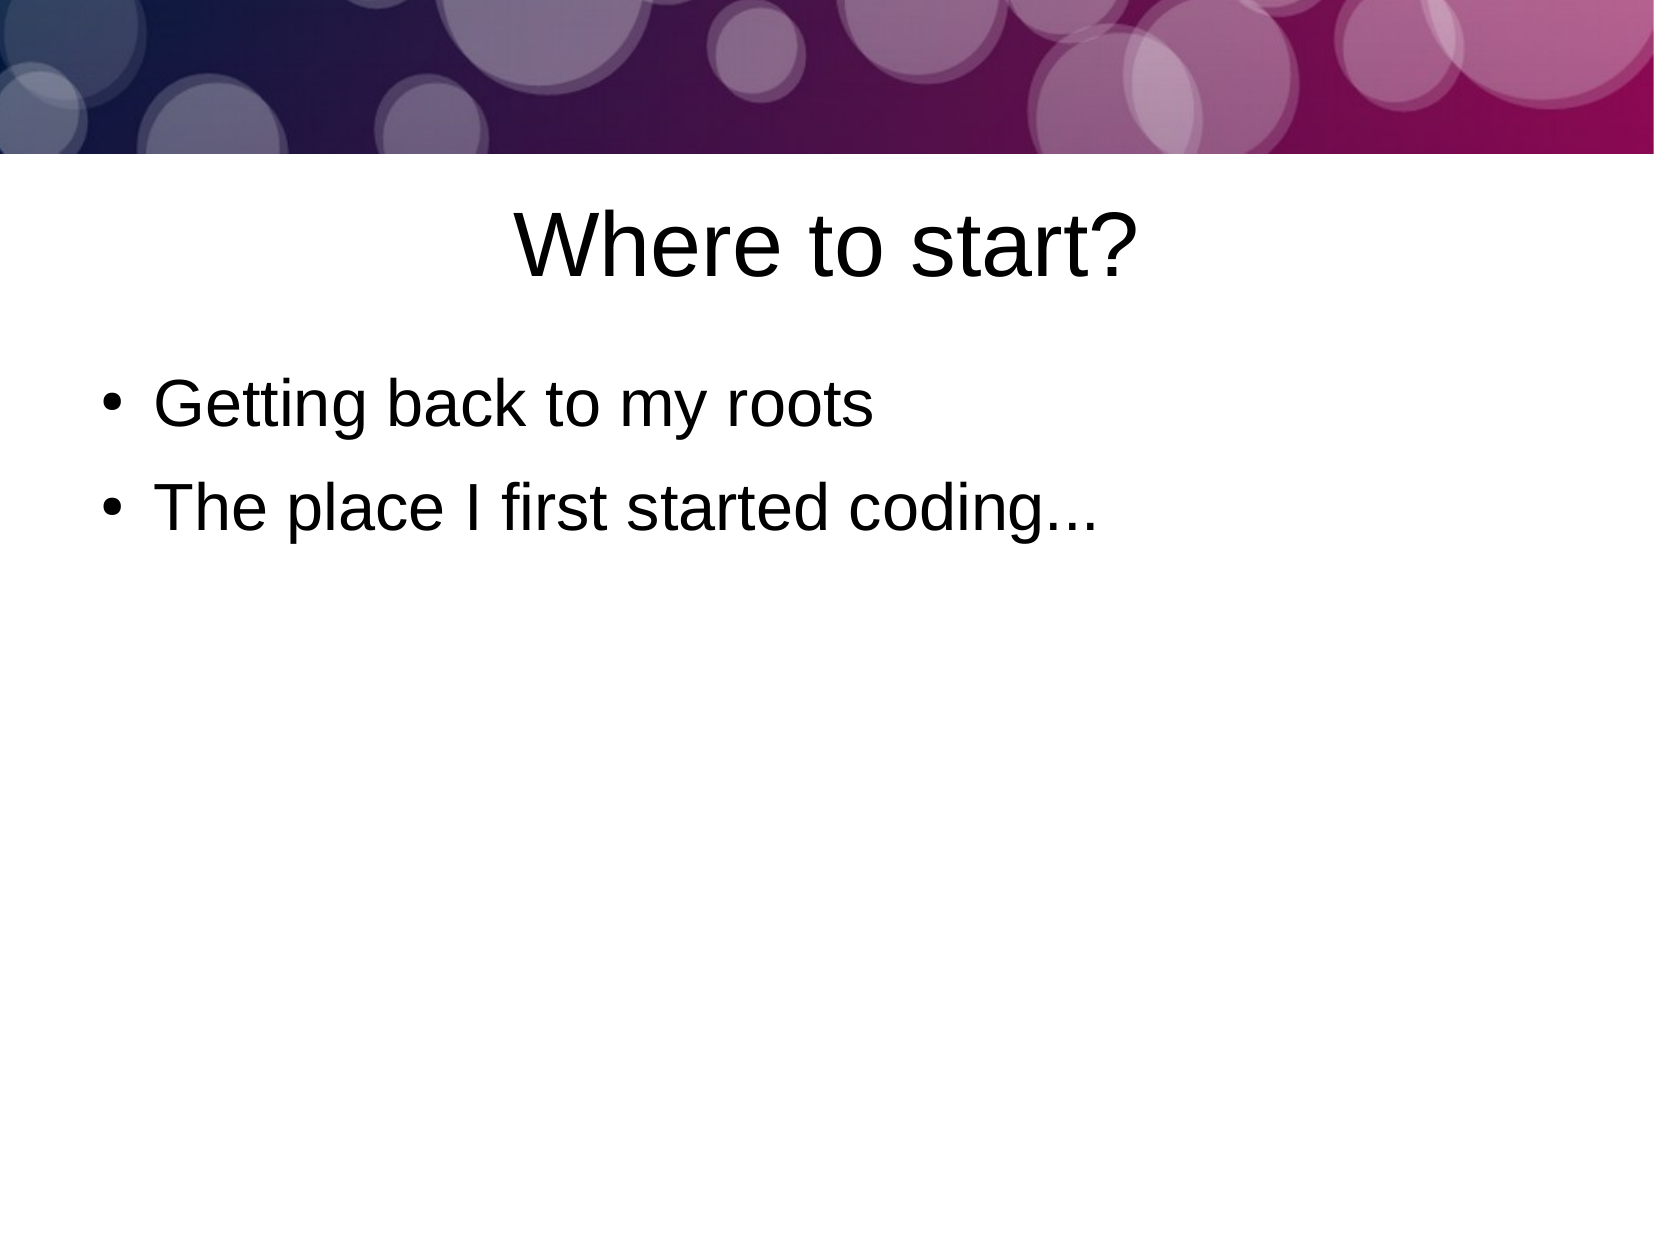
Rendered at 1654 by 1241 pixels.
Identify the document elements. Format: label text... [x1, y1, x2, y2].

list Getting back to my roots The place I first started coding... [82, 366, 1571, 1087]
title Where to start? [82, 159, 1571, 331]
picture [0, 0, 1654, 154]
